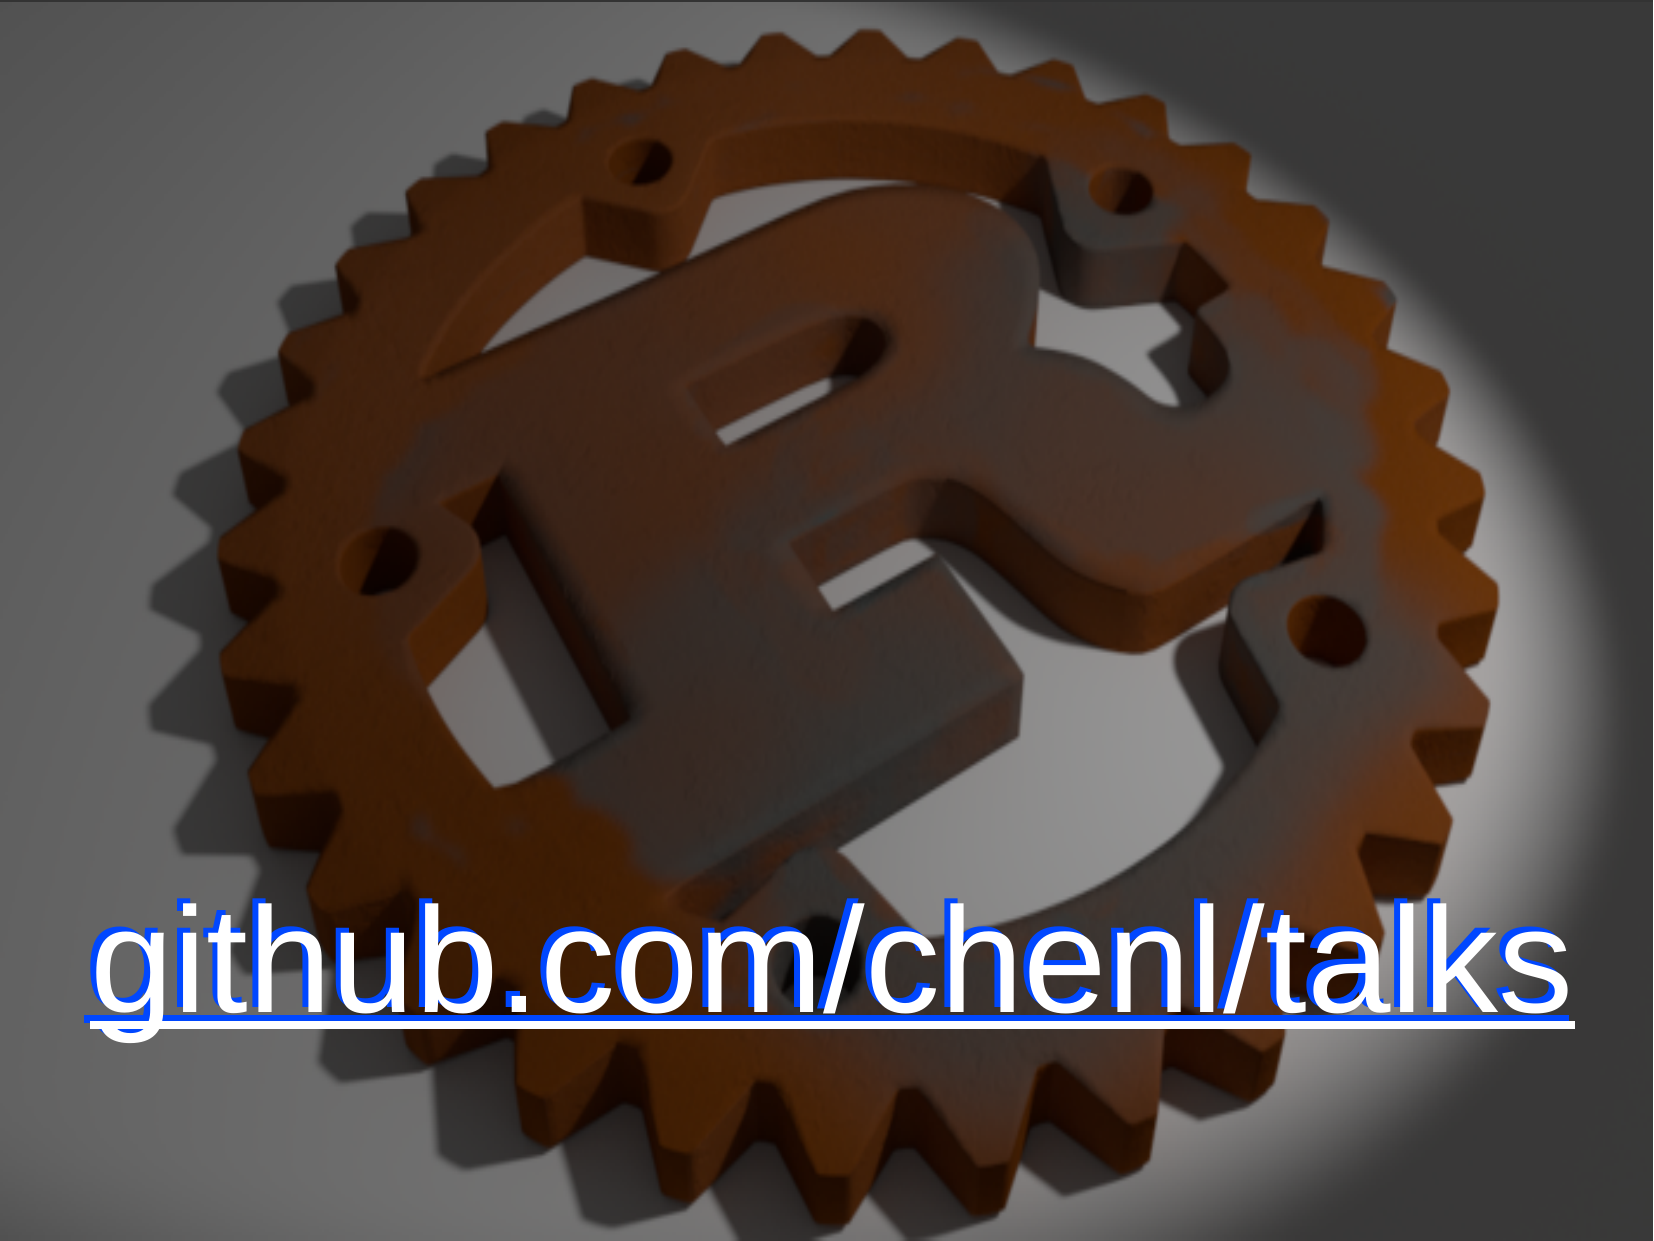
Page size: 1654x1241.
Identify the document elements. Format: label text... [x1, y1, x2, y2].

picture [0, 2, 1653, 1241]
text_box github.com/chenl/talks [69, 863, 1585, 1047]
text_box github.com/chenl/talks [75, 869, 1600, 1053]
